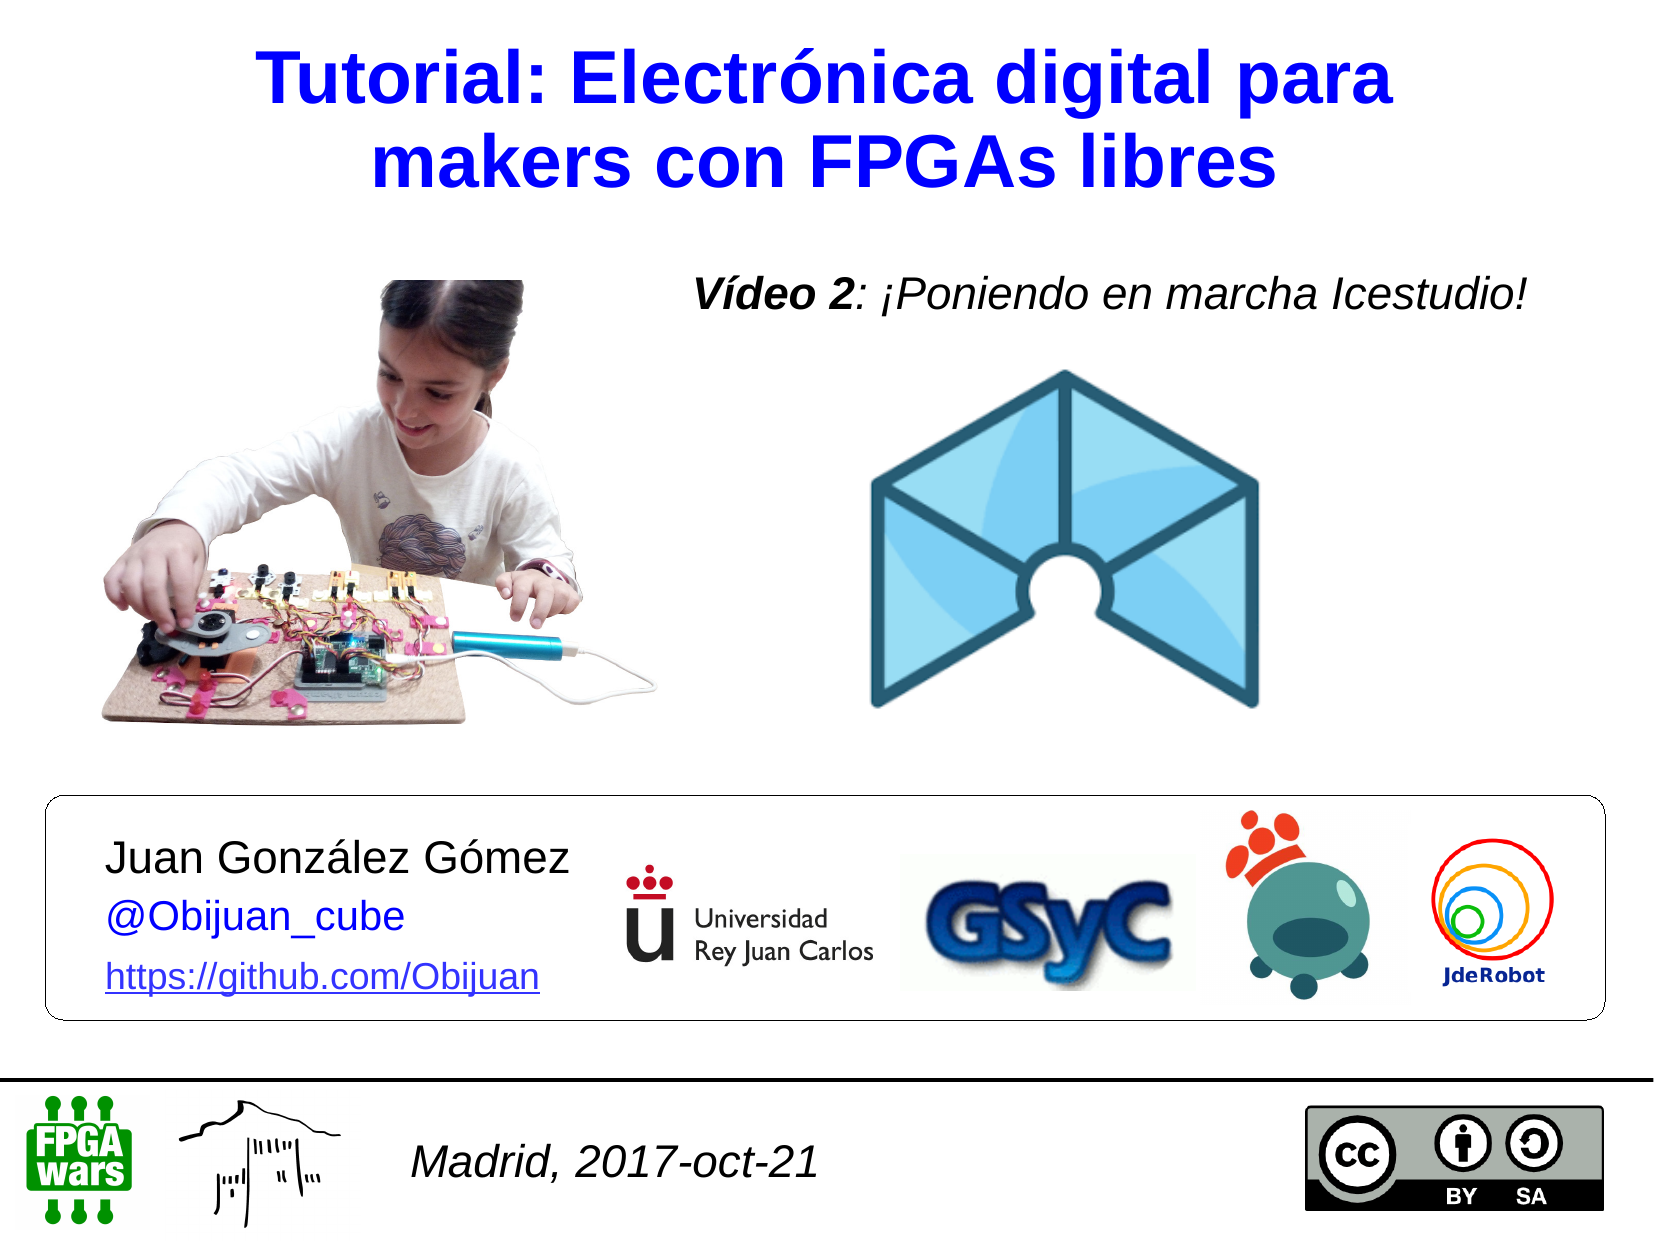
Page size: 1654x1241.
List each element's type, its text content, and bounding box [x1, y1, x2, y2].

text_box Juan González Gómez [90, 825, 601, 916]
picture [610, 854, 886, 976]
picture [165, 1089, 361, 1241]
picture [855, 346, 1276, 751]
text_box @Obijuan_cube [90, 885, 451, 961]
picture [1305, 1094, 1604, 1221]
title Tutorial: Electrónica digital para makers con FPGAs libres [165, 30, 1486, 211]
text_box Madrid, 2017-oct-21 [390, 1110, 841, 1213]
text_box Vídeo 2: ¡Poniendo en marcha Icestudio! [660, 242, 1561, 346]
text_box https://github.com/Obijuan [90, 948, 556, 1006]
picture [900, 854, 1196, 991]
picture [75, 280, 691, 742]
picture [15, 1095, 150, 1231]
text_box [45, 795, 1606, 1021]
picture [1200, 810, 1576, 1006]
